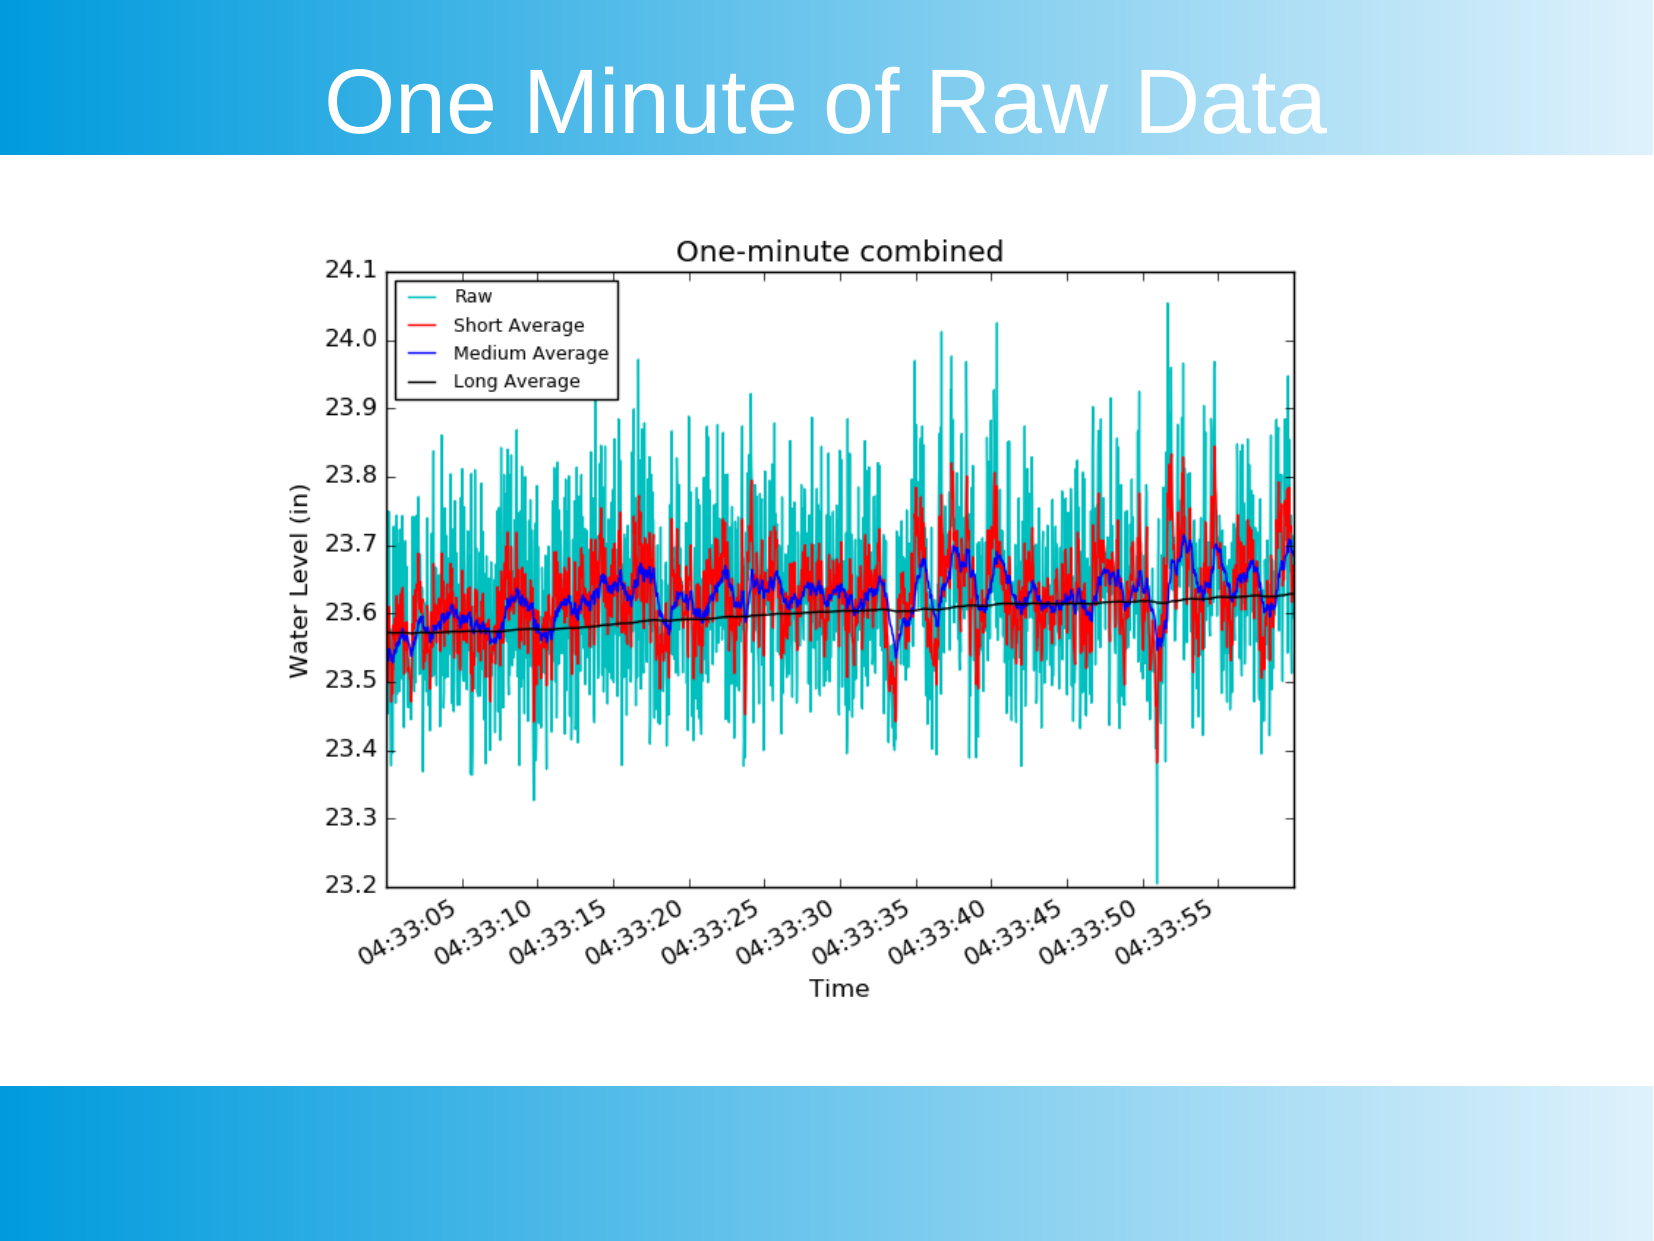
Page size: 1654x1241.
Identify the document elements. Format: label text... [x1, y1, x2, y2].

title One Minute of Raw Data [82, 49, 1571, 155]
picture [240, 184, 1411, 1063]
